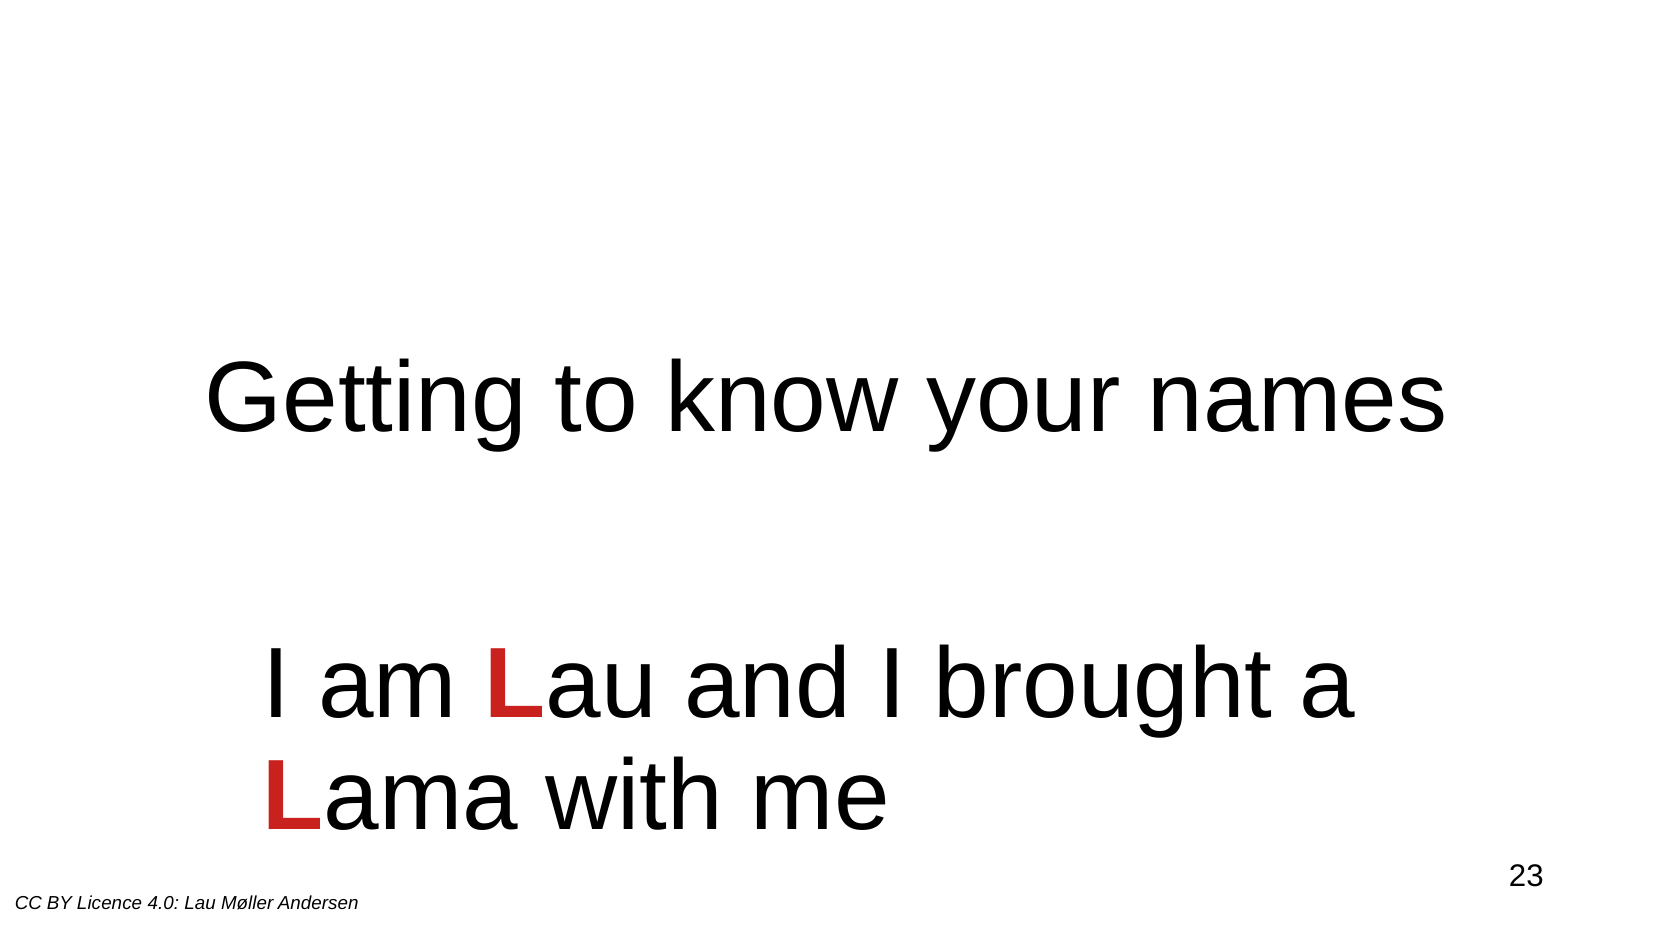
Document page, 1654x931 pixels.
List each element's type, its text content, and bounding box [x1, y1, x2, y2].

subtitle Getting to know your names [82, 37, 1571, 757]
text_box I am Lau and I brought a Lama with me [248, 620, 1489, 859]
text_box CC BY Licence 4.0: Lau Møller Andersen [0, 885, 387, 921]
text_box <nummer> [1494, 850, 1654, 921]
